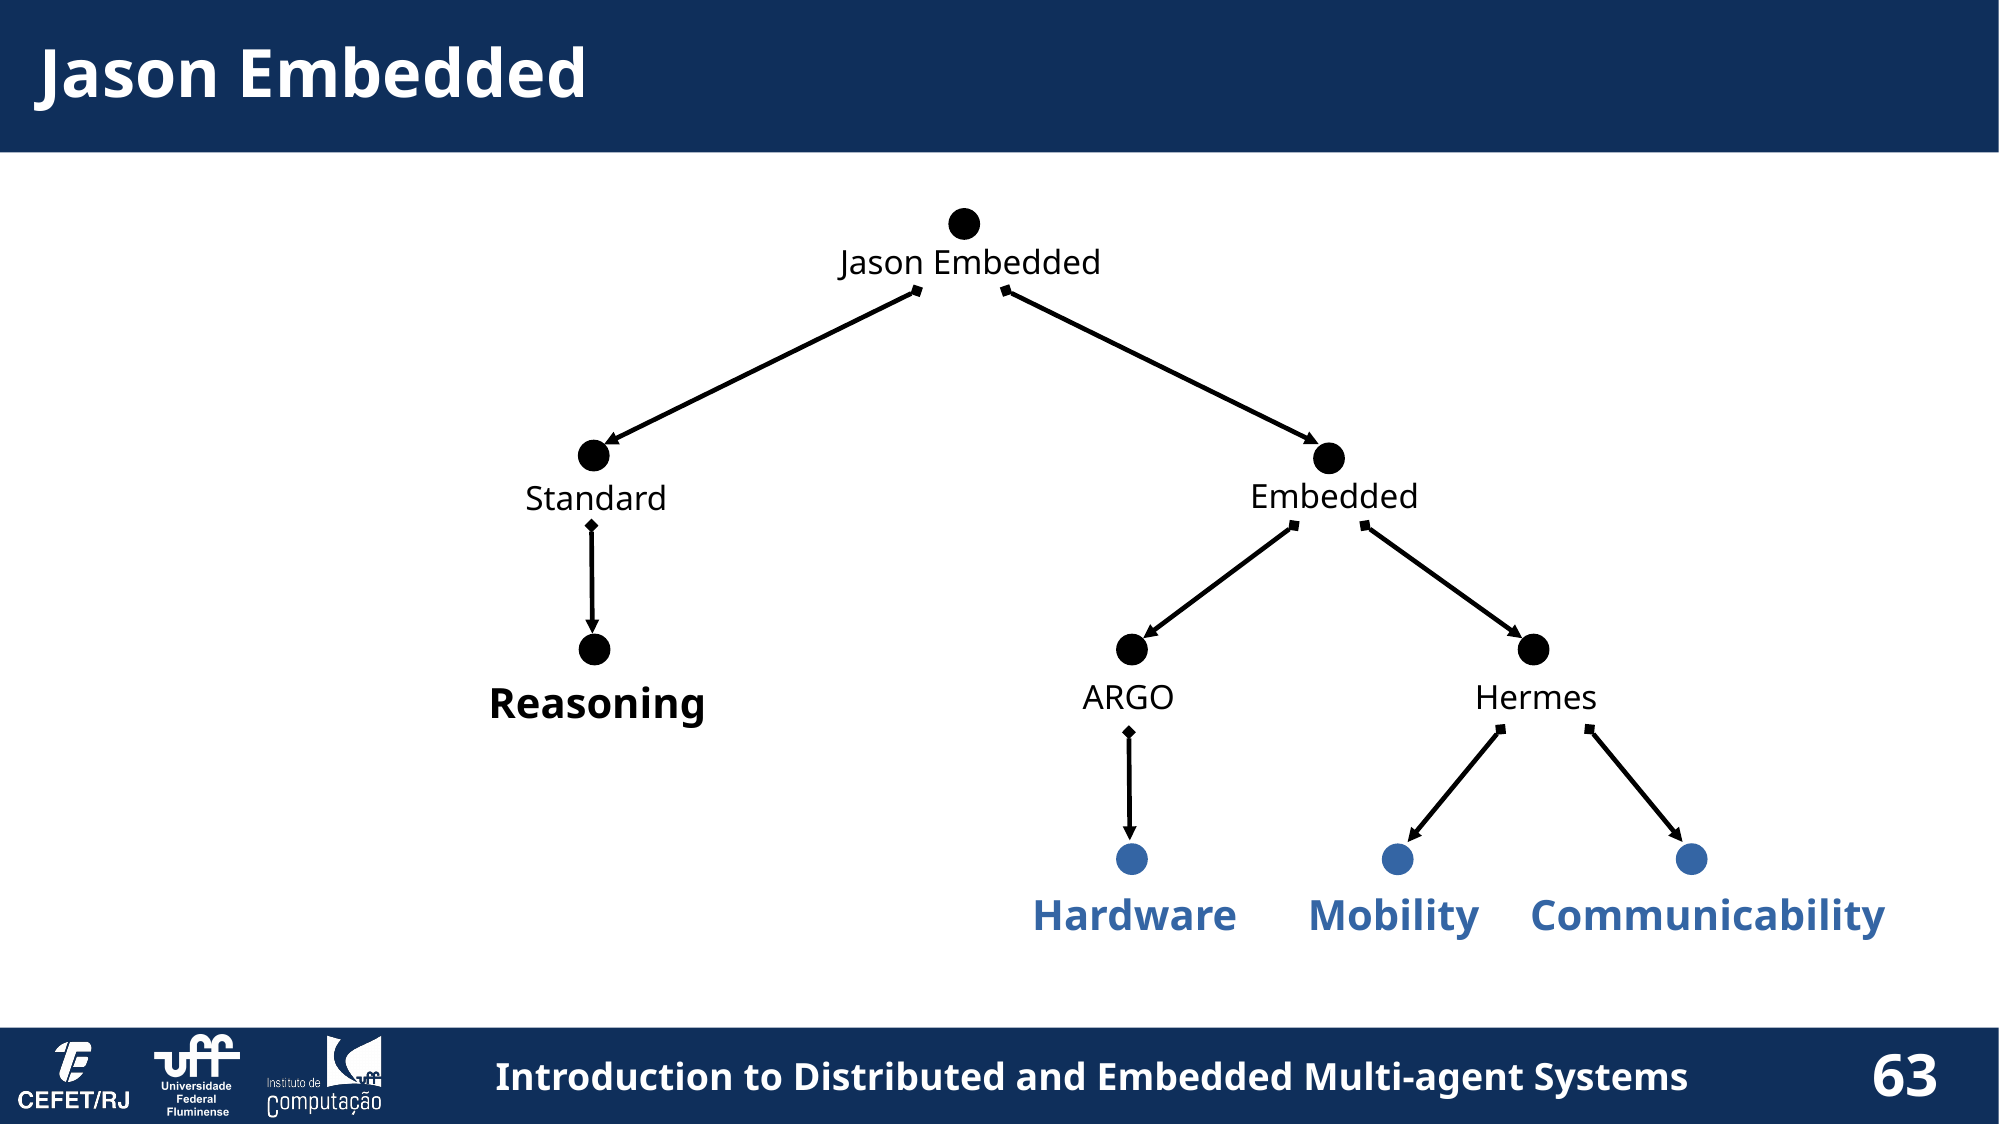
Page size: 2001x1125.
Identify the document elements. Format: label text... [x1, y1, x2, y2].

text_box ARGO [1067, 669, 1190, 724]
text_box Jason Embedded [825, 233, 1117, 289]
text_box [1675, 843, 1708, 876]
text_box Hardware [1017, 881, 1253, 947]
text_box [1116, 843, 1148, 876]
text_box [577, 439, 610, 469]
text_box Jason Embedded [25, 23, 1999, 119]
text_box Hermes [1459, 669, 1613, 724]
text_box [1313, 442, 1345, 475]
picture [18, 1021, 129, 1125]
text_box [578, 633, 611, 666]
text_box Embedded [1228, 467, 1441, 523]
text_box [1116, 633, 1148, 666]
text_box [948, 208, 981, 233]
text_box Mobility [1293, 881, 1495, 947]
picture [153, 1033, 241, 1121]
text_box Reasoning [473, 669, 722, 734]
text_box Standard [510, 469, 683, 525]
text_box [1381, 843, 1414, 876]
text_box [1517, 633, 1550, 666]
picture [265, 1033, 383, 1118]
text_box Communicability [1515, 881, 1901, 947]
